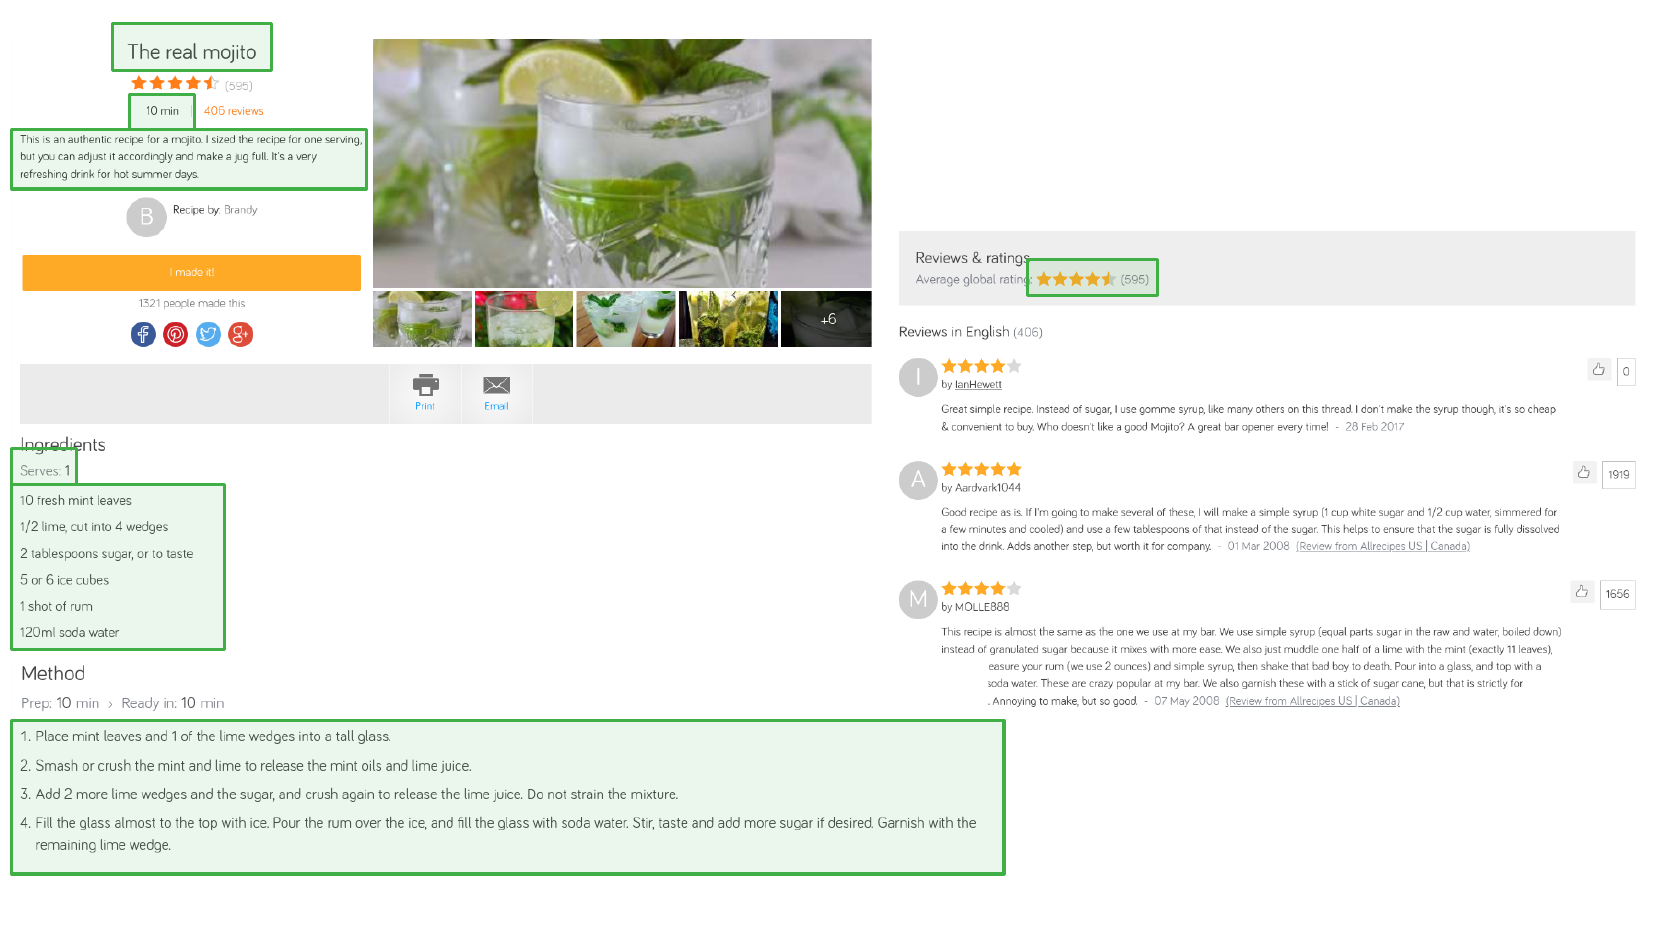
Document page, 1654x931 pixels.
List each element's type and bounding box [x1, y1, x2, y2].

text_box [11, 448, 225, 650]
text_box [11, 94, 367, 189]
picture [11, 35, 872, 650]
text_box [1027, 259, 1158, 296]
picture [11, 216, 1654, 726]
text_box [11, 720, 1004, 875]
text_box [112, 23, 272, 71]
